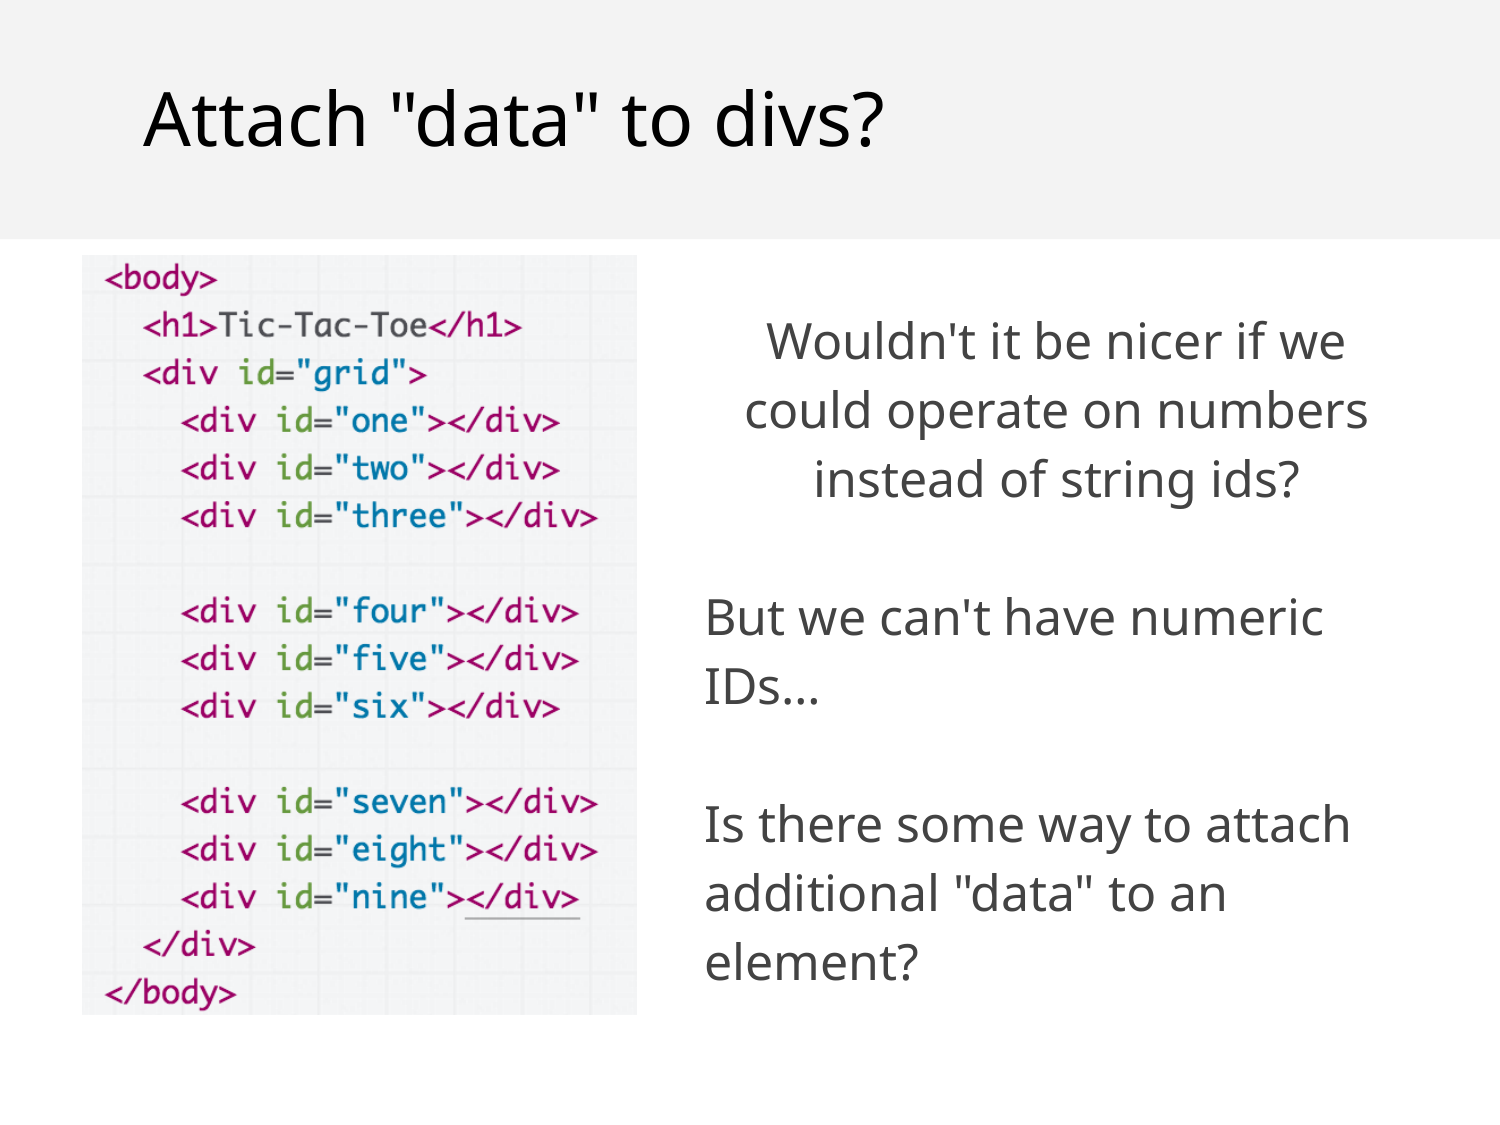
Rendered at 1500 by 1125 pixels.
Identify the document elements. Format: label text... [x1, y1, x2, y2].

picture [82, 255, 637, 1015]
title Attach "data" to divs? [128, 56, 1372, 183]
list Wouldn't it be nicer if we could operate on numbers instead of string ids? But we can't have numeric IDs… Is there some way to attach additional "data" to an element? [689, 285, 1425, 1033]
